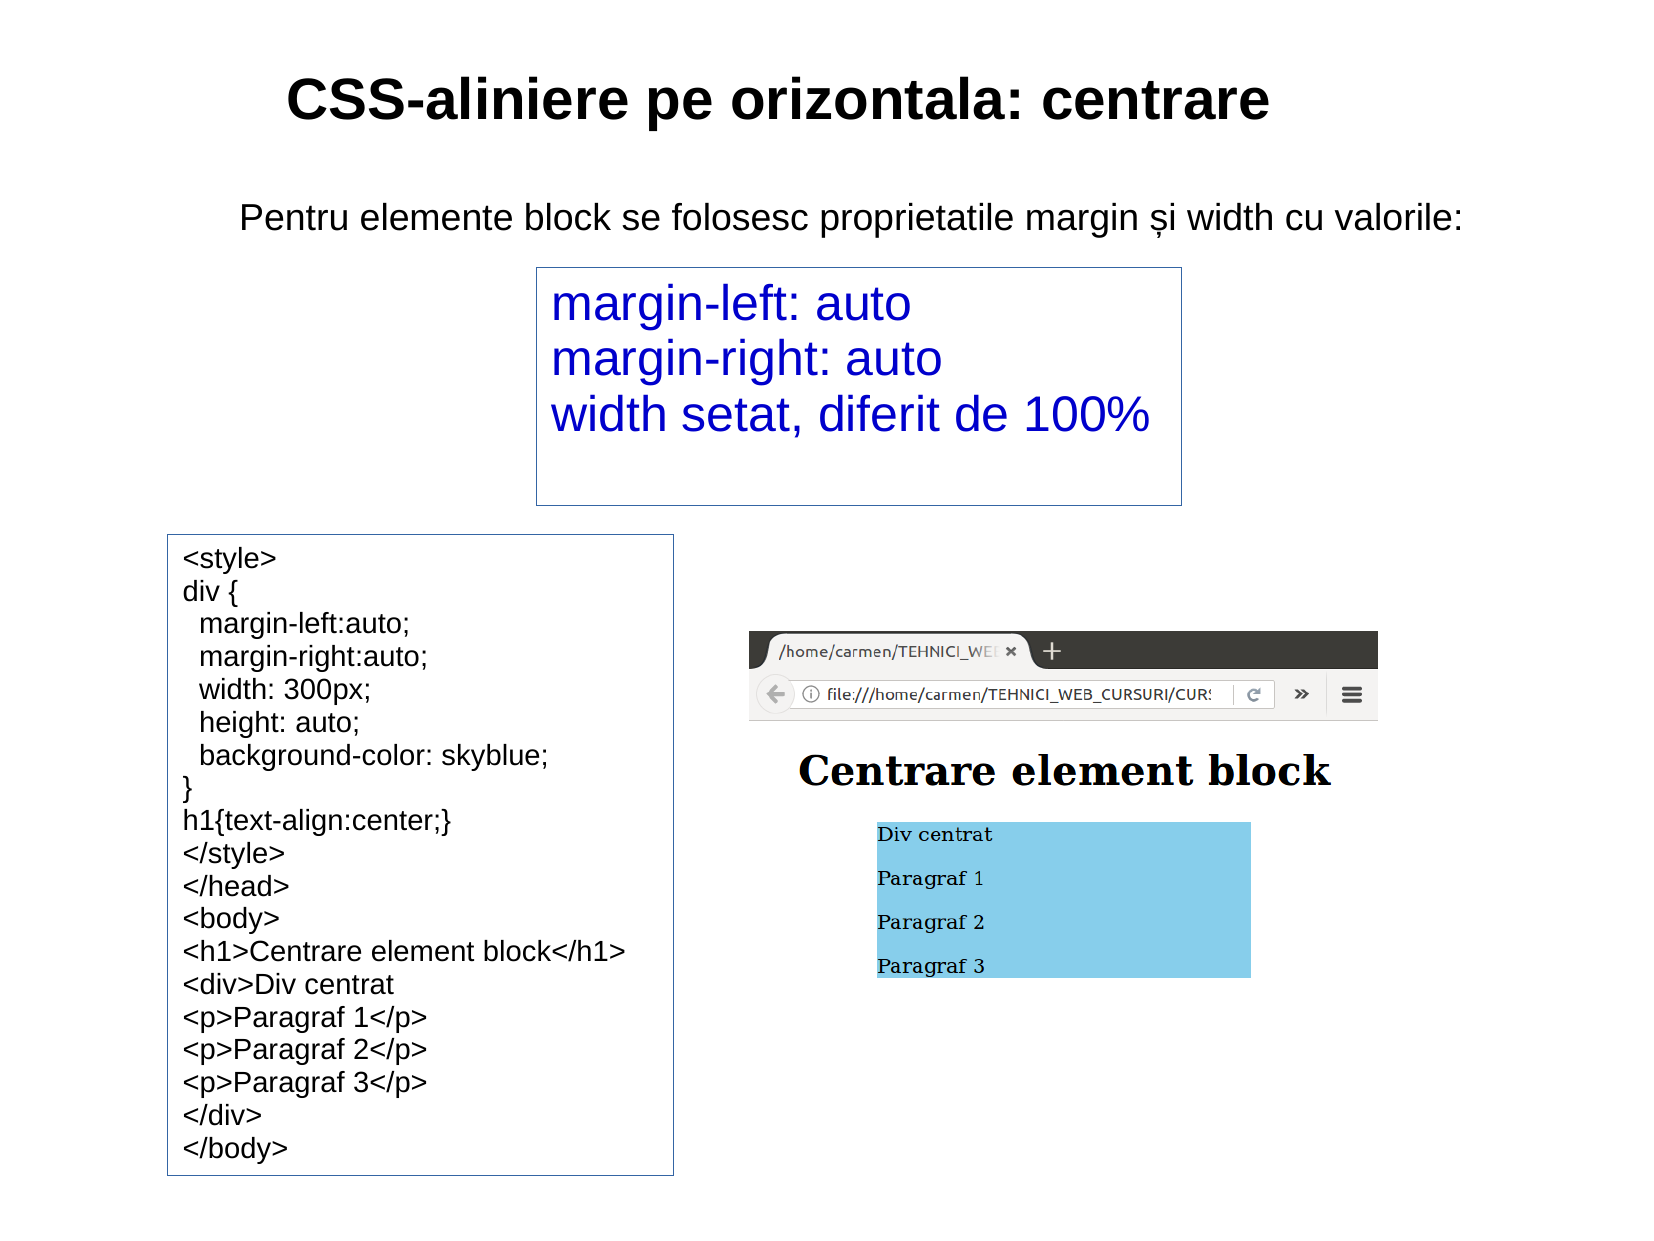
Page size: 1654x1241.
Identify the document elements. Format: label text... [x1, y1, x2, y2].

text_box margin-left: auto margin-right: auto width setat, diferit de 100% [536, 267, 1182, 506]
picture [749, 631, 1378, 1063]
text_box <style> div { margin-left:auto; margin-right:auto; width: 300px; height: auto; background-color: skyblue; } h1{text-align:center;} </style> </head> <body> <h1>Centrare element block</h1> <div>Div centrat <p>Paragraf 1</p> <p>Paragraf 2</p> <p>Paragraf 3</p> </div> </body> [167, 534, 674, 1176]
text_box CSS-aliniere pe orizontala: centrare [271, 59, 1406, 188]
text_box Pentru elemente block se folosesc proprietatile margin și width cu valorile: [224, 188, 1480, 246]
